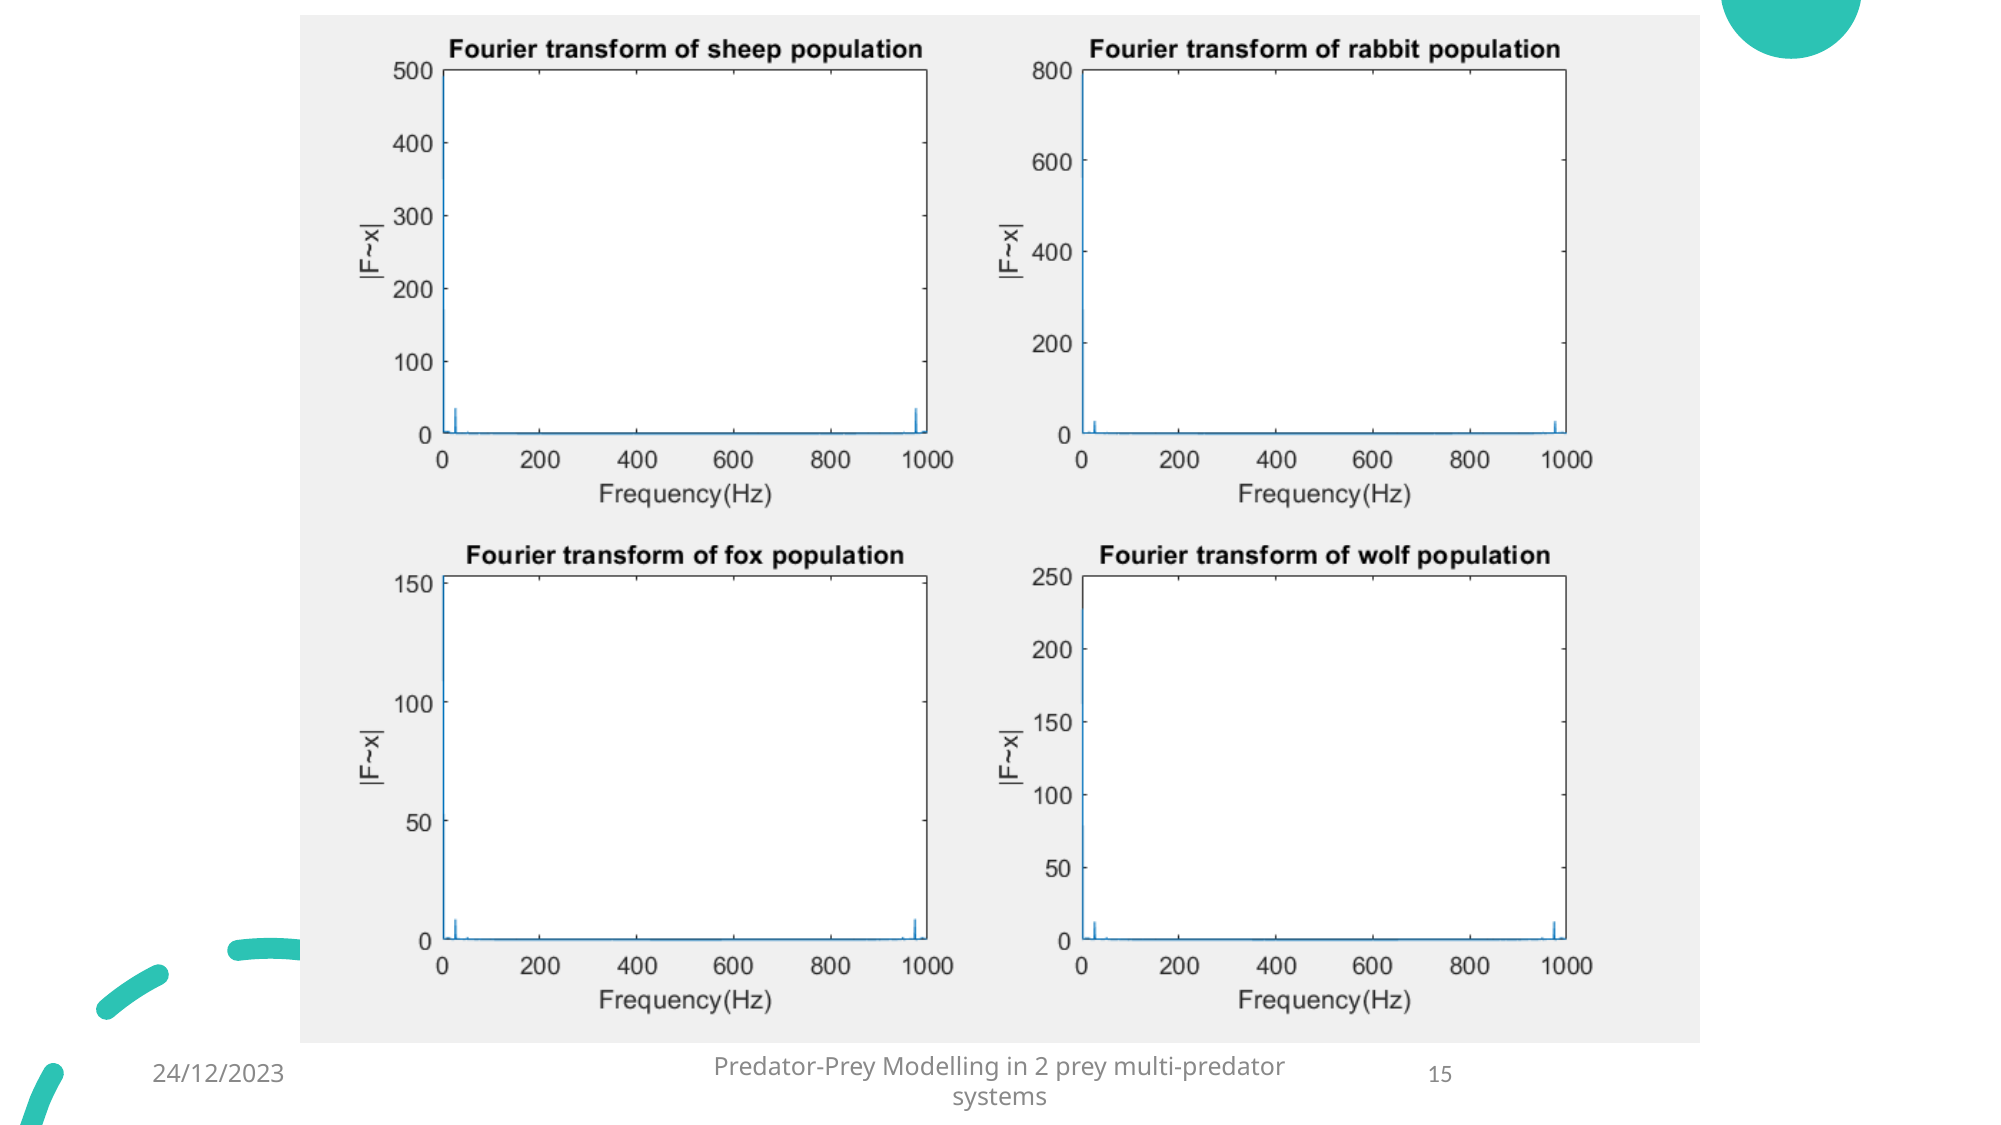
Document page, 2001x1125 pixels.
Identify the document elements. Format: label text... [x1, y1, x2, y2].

text_box 24/12/2023 [137, 1042, 588, 1103]
text_box [1412, 1042, 1863, 1103]
picture [300, 15, 1700, 1043]
text_box Predator-Prey Modelling in 2 prey multi-predator systems [662, 1043, 1338, 1103]
